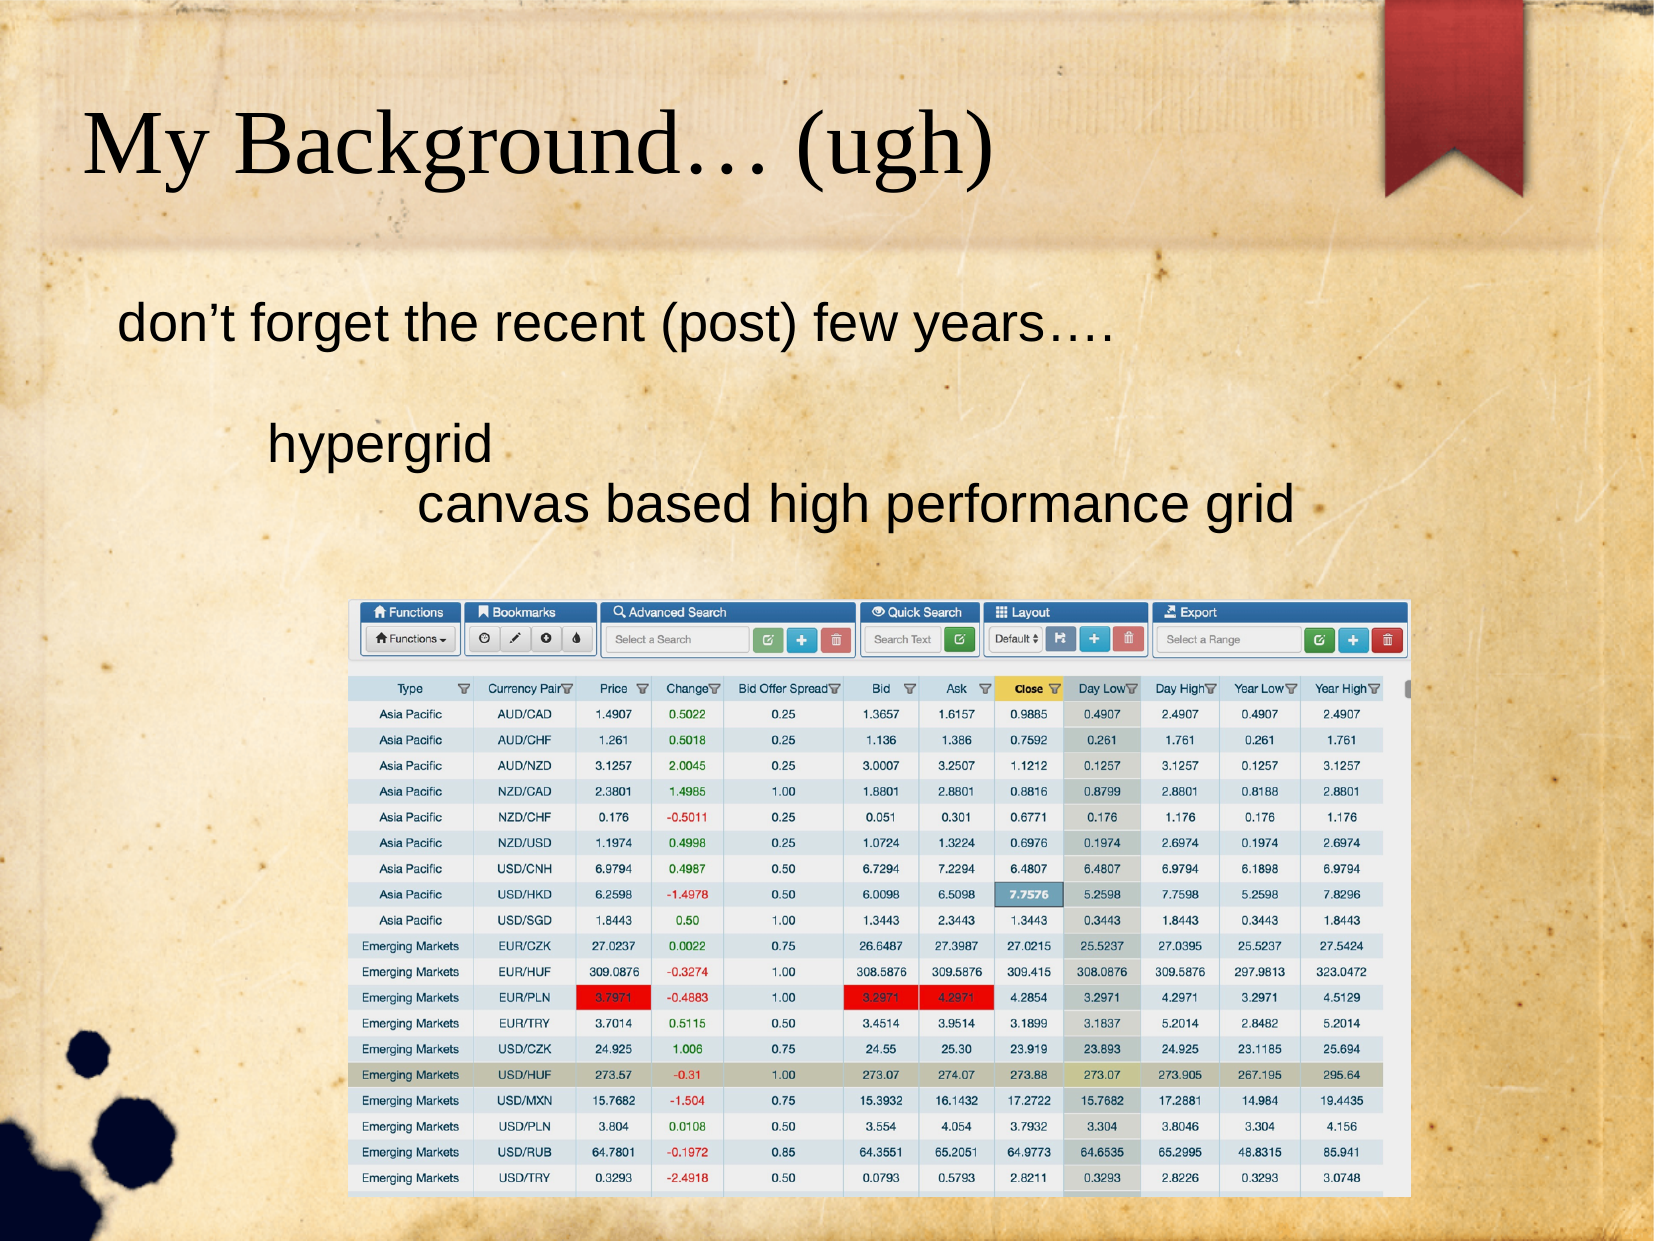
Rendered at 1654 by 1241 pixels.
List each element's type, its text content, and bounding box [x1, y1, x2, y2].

text_box don’t forget the recent (post) few years…. hypergrid canvas based high performance grid [103, 285, 1396, 603]
picture [0, 0, 1654, 1241]
title My Background… (ugh) [82, 49, 1347, 237]
